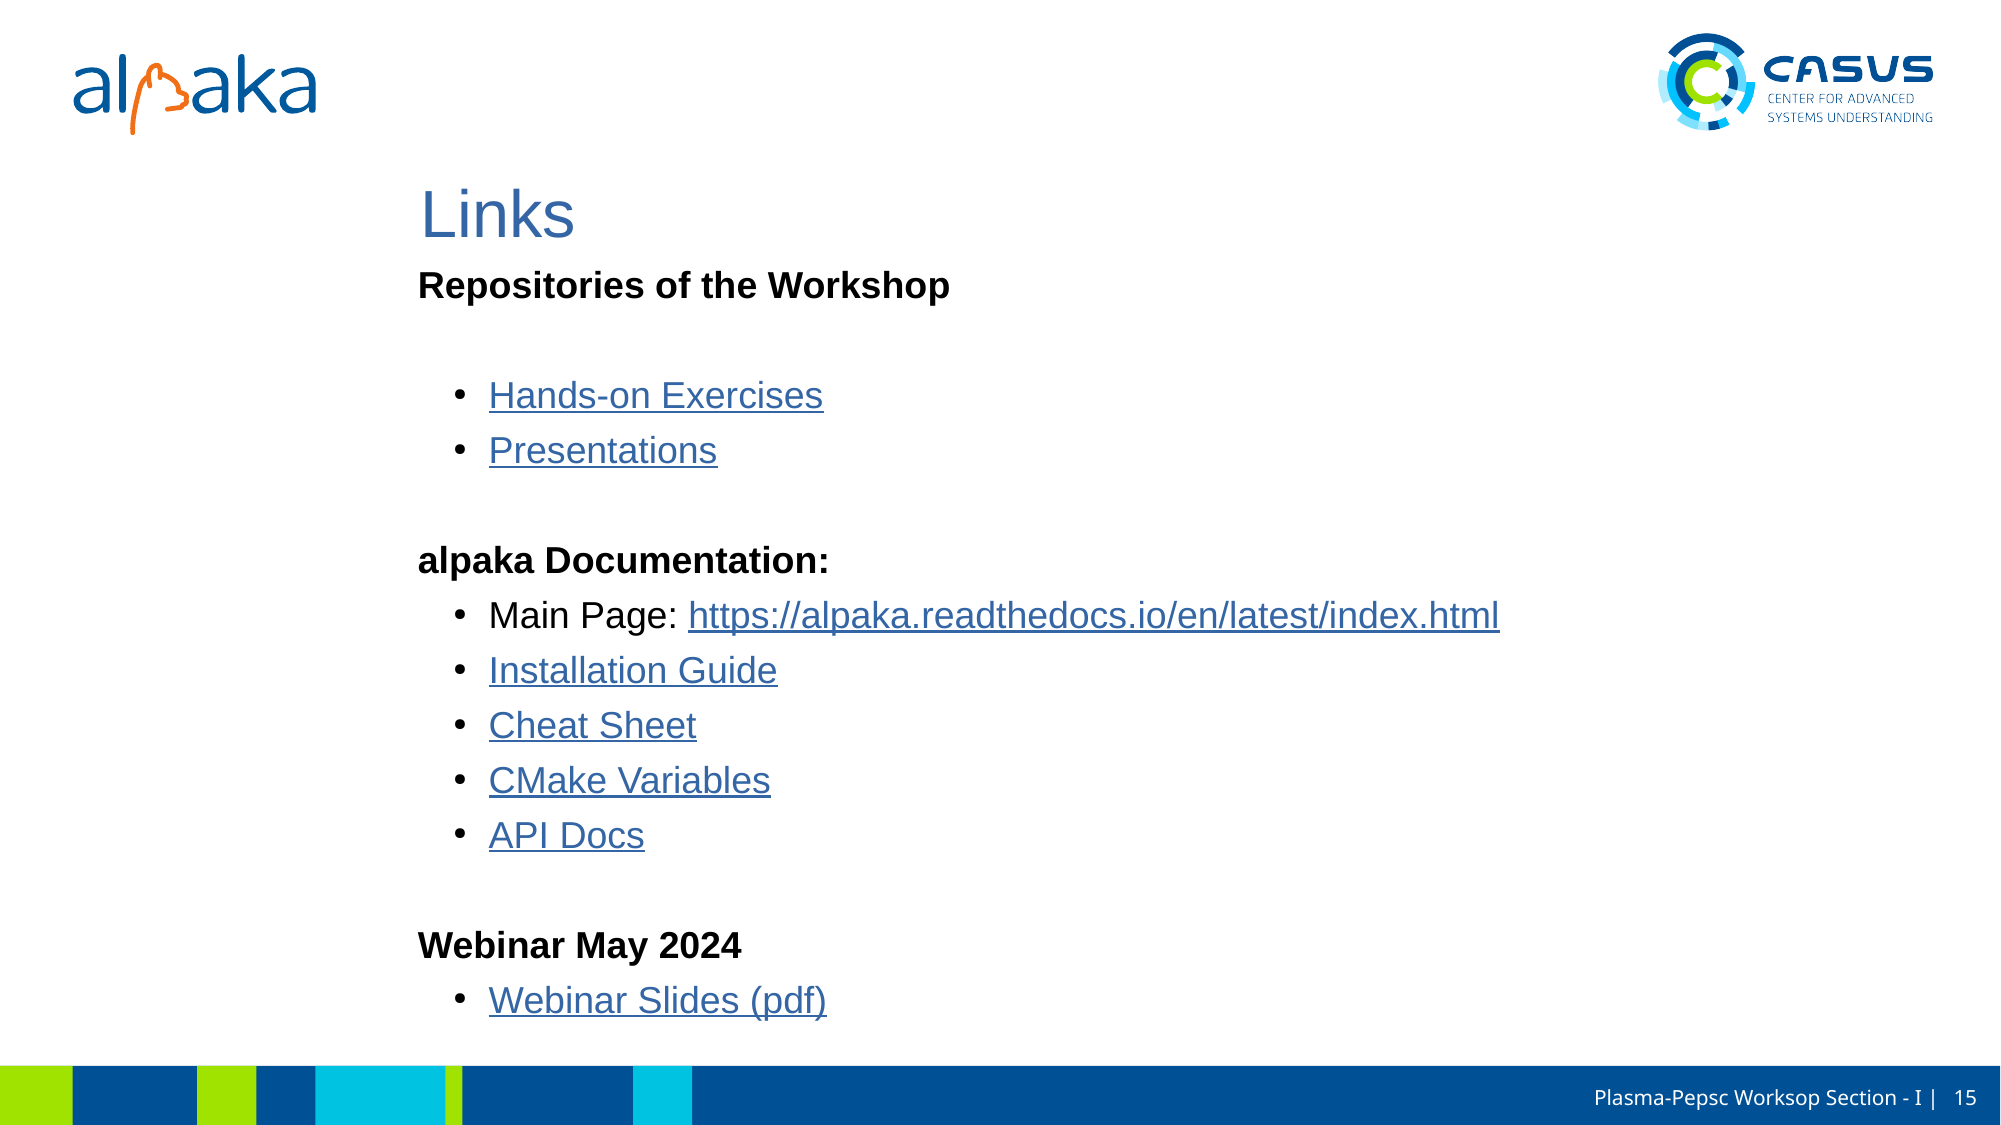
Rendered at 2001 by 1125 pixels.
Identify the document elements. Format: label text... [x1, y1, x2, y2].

text_box Links [406, 169, 592, 334]
text_box Repositories of the Workshop Hands-on Exercises Presentations alpaka Documentation: Main Page: https://alpaka.readthedocs.io/en/latest/index.html Installation Guide Cheat Sheet CMake Variables API Docs Webinar May 2024 Webinar Slides (pdf) [403, 147, 1582, 1084]
picture [72, 53, 317, 136]
picture [1658, 33, 1933, 131]
